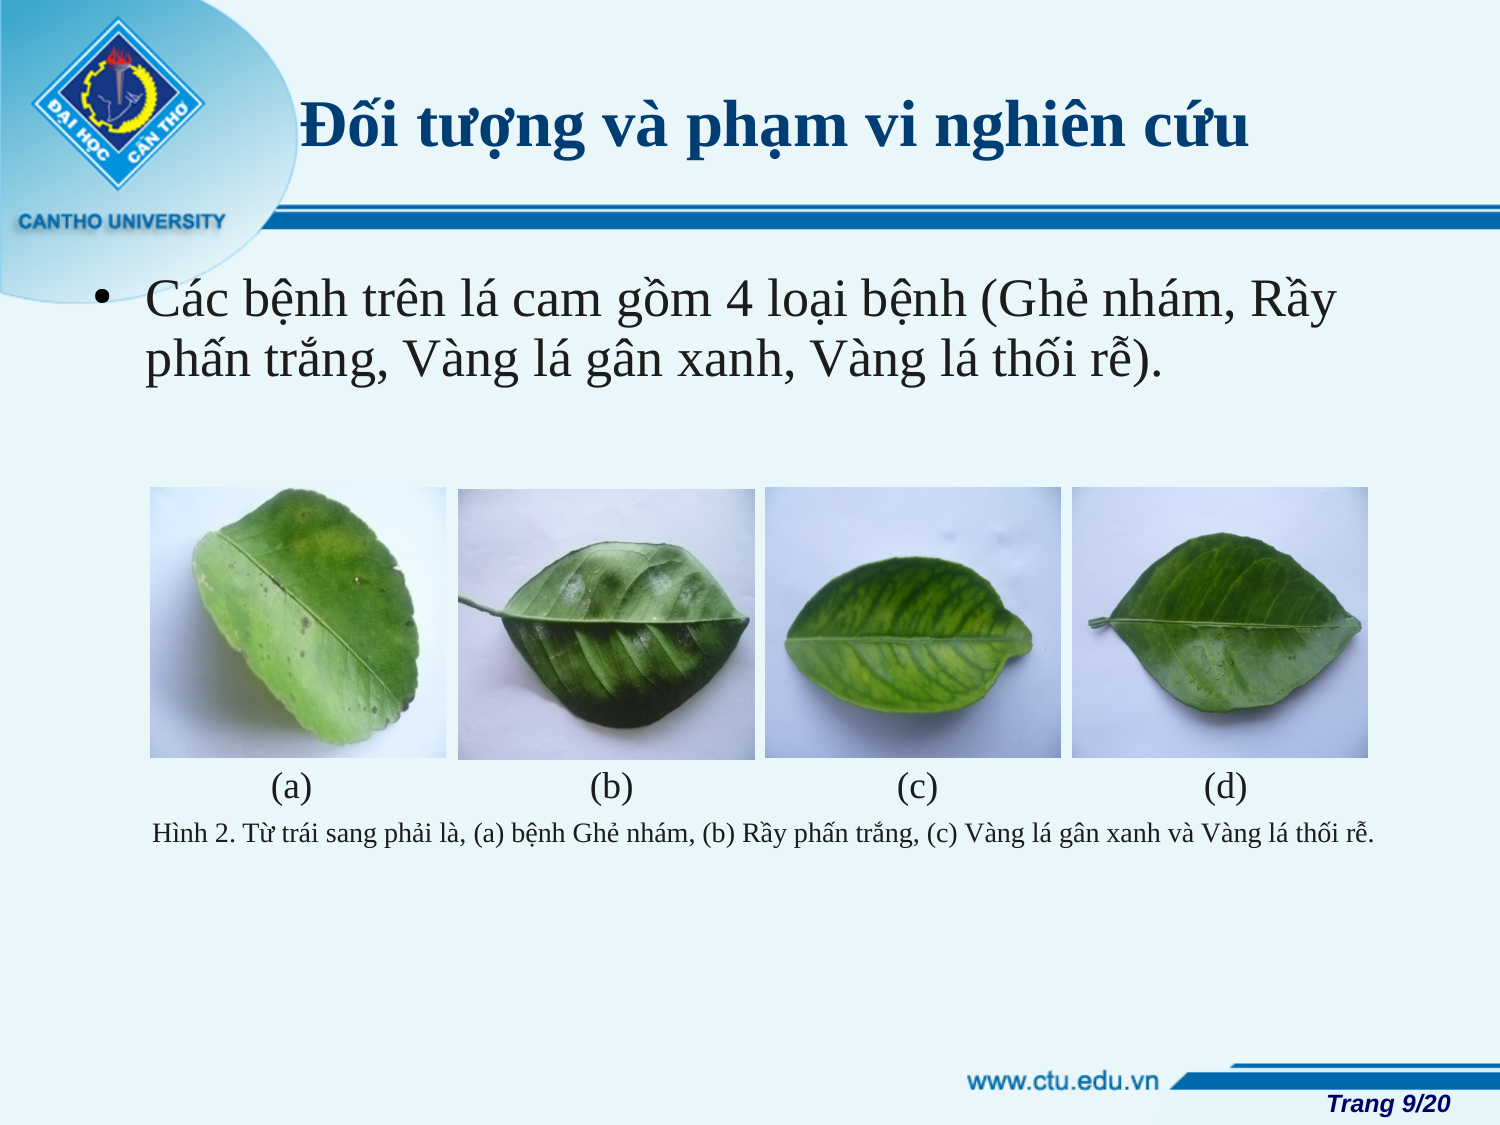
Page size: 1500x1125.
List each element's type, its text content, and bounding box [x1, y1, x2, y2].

text_box Trang 9/20 [1311, 1080, 1497, 1125]
list (a) [199, 760, 377, 824]
list (b) [518, 760, 696, 824]
title Đối tượng và phạm vi nghiên cứu [299, 46, 1462, 202]
list Hình 2. Từ trái sang phải là, (a) bệnh Ghẻ nhám, (b) Rầy phấn trắng, (c) Vàng lá gân xanh và Vàng lá thối rễ. [98, 814, 1381, 877]
picture [0, 0, 1500, 1125]
list Các bệnh trên lá cam gồm 4 loại bệnh (Ghẻ nhám, Rầy phấn trắng, Vàng lá gân xanh, Vàng lá thối rễ). [75, 267, 1450, 1038]
list (d) [1133, 760, 1310, 824]
list (c) [825, 760, 1003, 824]
